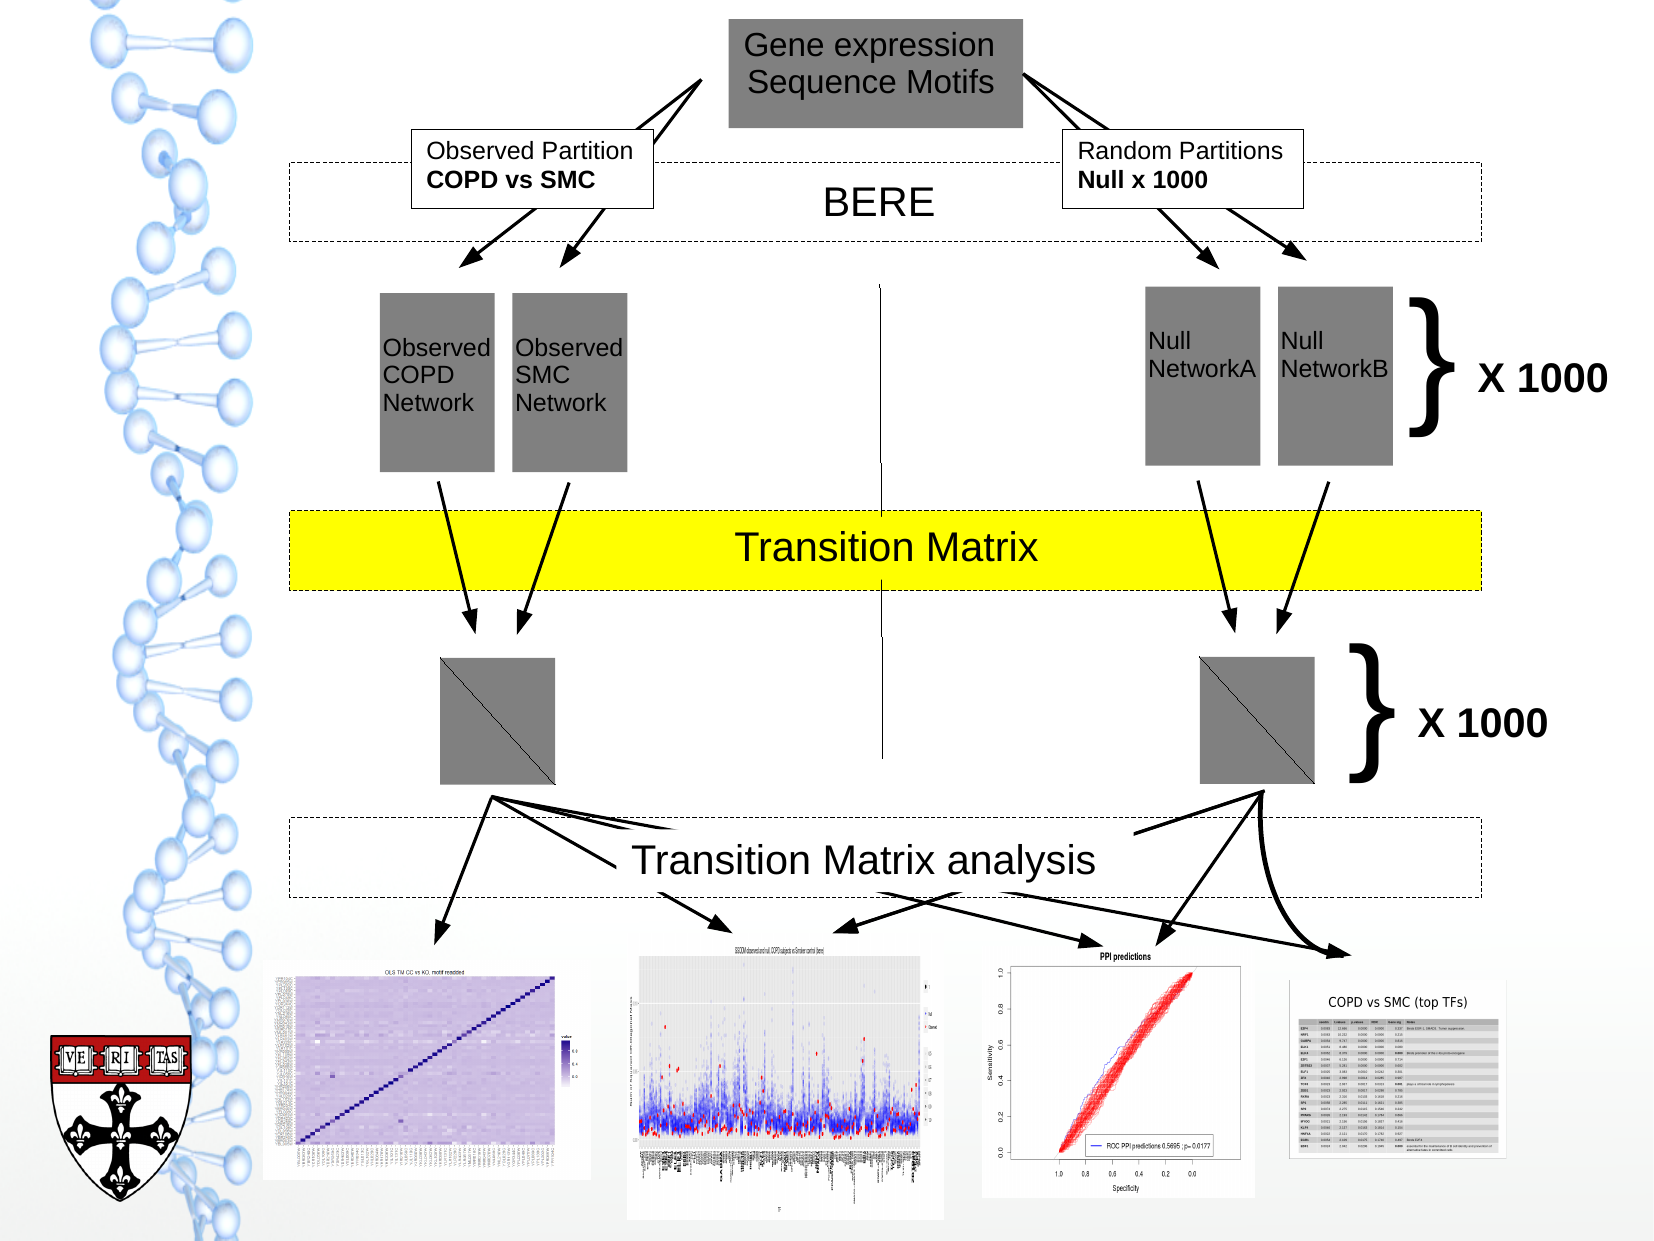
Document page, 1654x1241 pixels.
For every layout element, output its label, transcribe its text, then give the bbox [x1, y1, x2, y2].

text_box [1278, 286, 1393, 319]
text_box Null NetworkB [1265, 319, 1393, 430]
text_box Transition Matrix analysis [616, 829, 1134, 893]
text_box [1199, 656, 1315, 784]
text_box Observed Partition COPD vs SMC [411, 129, 654, 209]
text_box Observed COPD Network [367, 325, 500, 436]
text_box [534, 510, 881, 591]
text_box [1145, 286, 1261, 319]
text_box Gene expression Sequence Motifs [728, 19, 1024, 129]
text_box [379, 293, 495, 325]
text_box [440, 657, 556, 785]
text_box Null NetworkA [1133, 319, 1265, 430]
text_box } [1332, 608, 1428, 839]
text_box [1208, 510, 1317, 591]
text_box BERE [807, 171, 962, 235]
text_box [1145, 430, 1261, 466]
text_box X 1000 [1462, 347, 1624, 411]
text_box [882, 510, 1223, 591]
text_box [512, 436, 628, 473]
text_box [512, 293, 628, 325]
text_box X 1000 [1402, 692, 1564, 756]
text_box [1278, 430, 1393, 466]
text_box Transition Matrix [719, 516, 1068, 580]
text_box } [1393, 263, 1488, 494]
text_box Random Partitions Null x 1000 [1062, 129, 1304, 209]
text_box Observed SMC Network [500, 325, 658, 436]
picture [0, 0, 1654, 1241]
text_box [448, 510, 557, 591]
text_box [289, 510, 463, 591]
text_box [379, 436, 495, 473]
text_box [1294, 510, 1482, 591]
